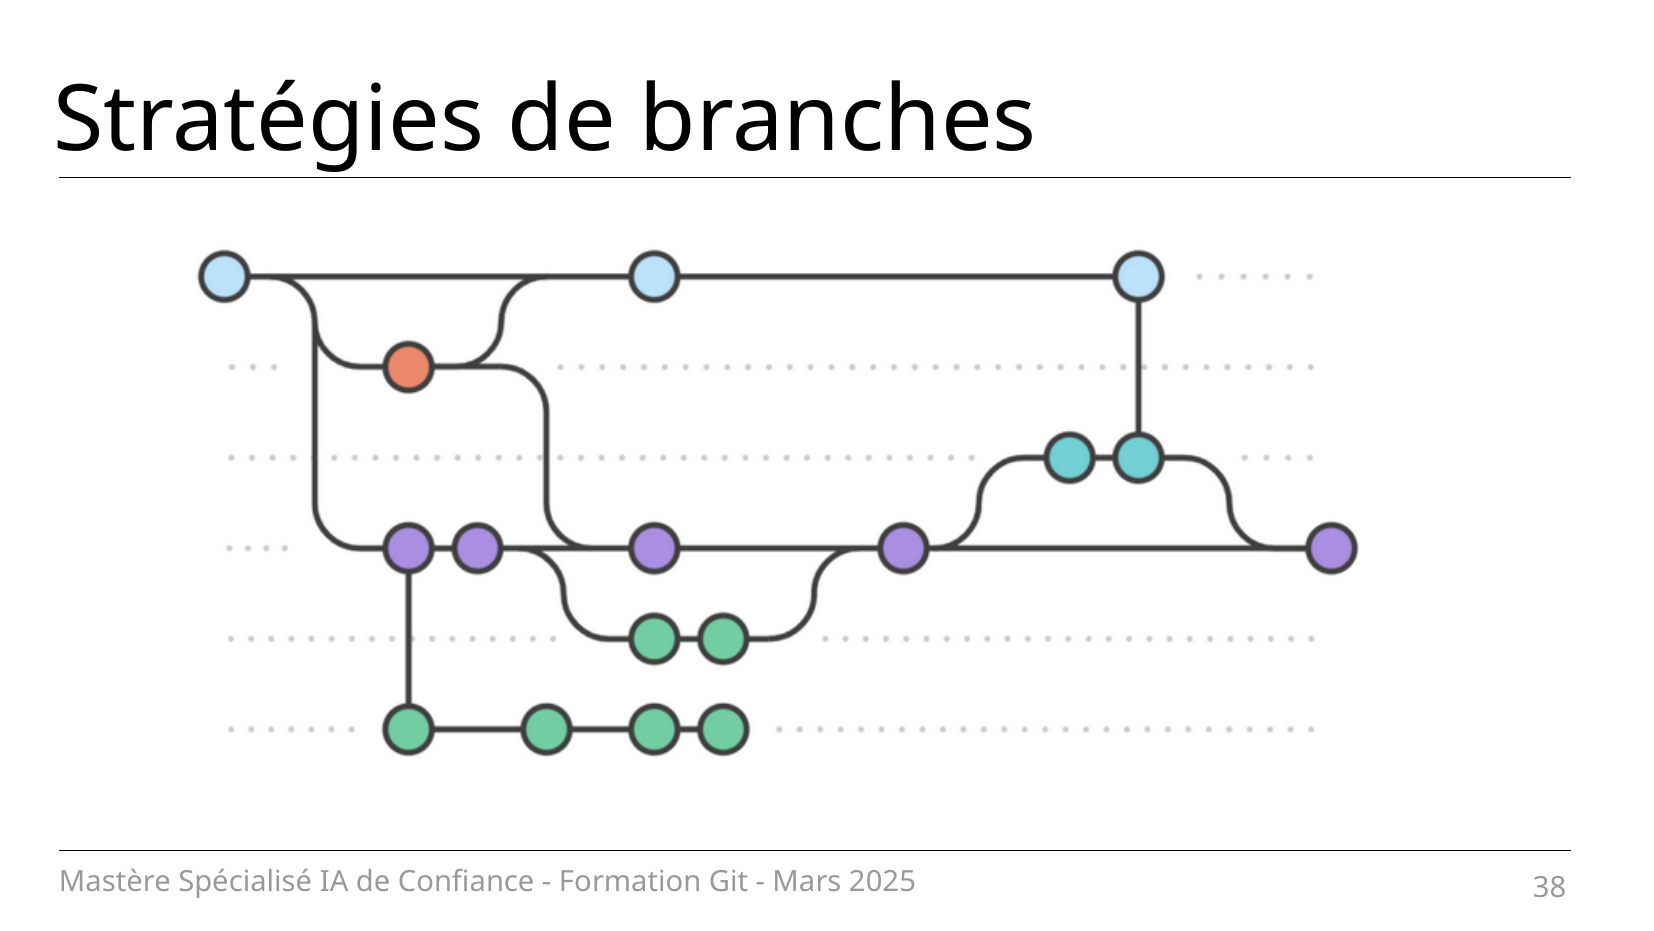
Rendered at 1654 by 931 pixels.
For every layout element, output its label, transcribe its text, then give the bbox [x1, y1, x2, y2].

title Stratégies de branches [53, 37, 1542, 193]
picture [177, 236, 1388, 776]
